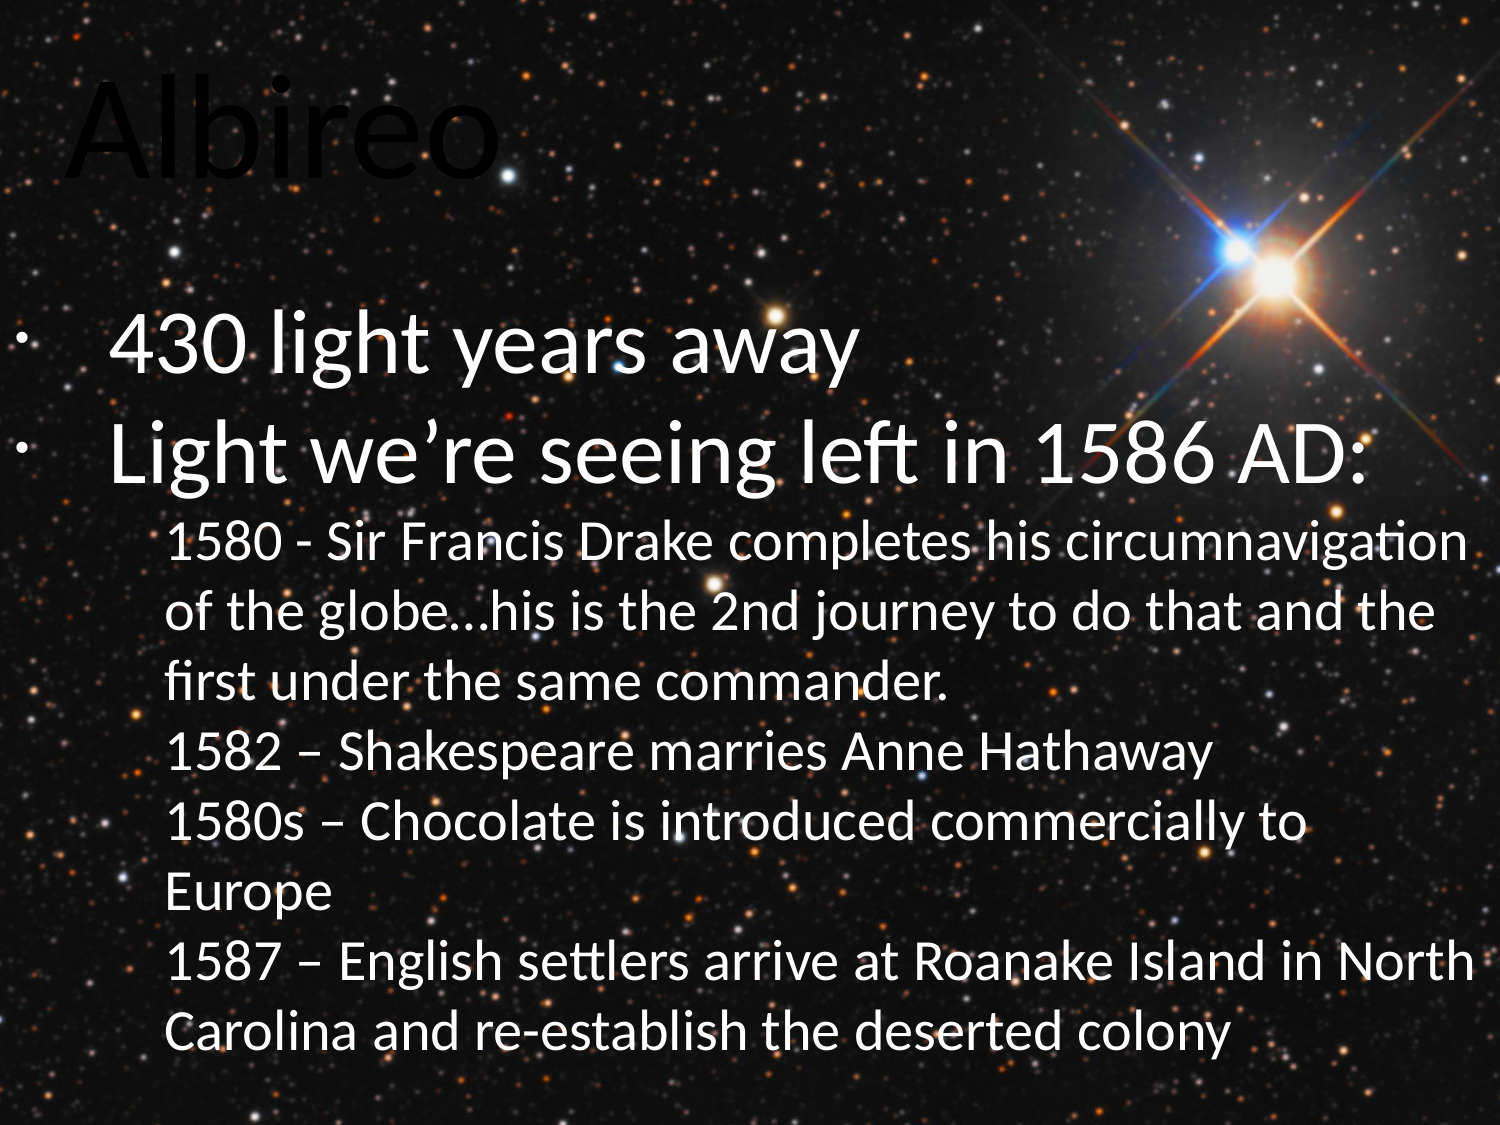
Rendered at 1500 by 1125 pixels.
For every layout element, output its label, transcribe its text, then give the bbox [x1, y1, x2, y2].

picture [0, 0, 1500, 1125]
text_box Albireo [50, 20, 600, 216]
text_box 430 light years away Light we’re seeing left in 1586 AD: 1580 - Sir Francis Drake completes his circumnavigation of the globe…his is the 2nd journey to do that and the first under the same commander. 1582 – Shakespeare marries Anne Hathaway 1580s – Chocolate is introduced commercially to Europe 1587 – English settlers arrive at Roanake Island in North Carolina and re-establish the deserted colony [0, 274, 1495, 1115]
